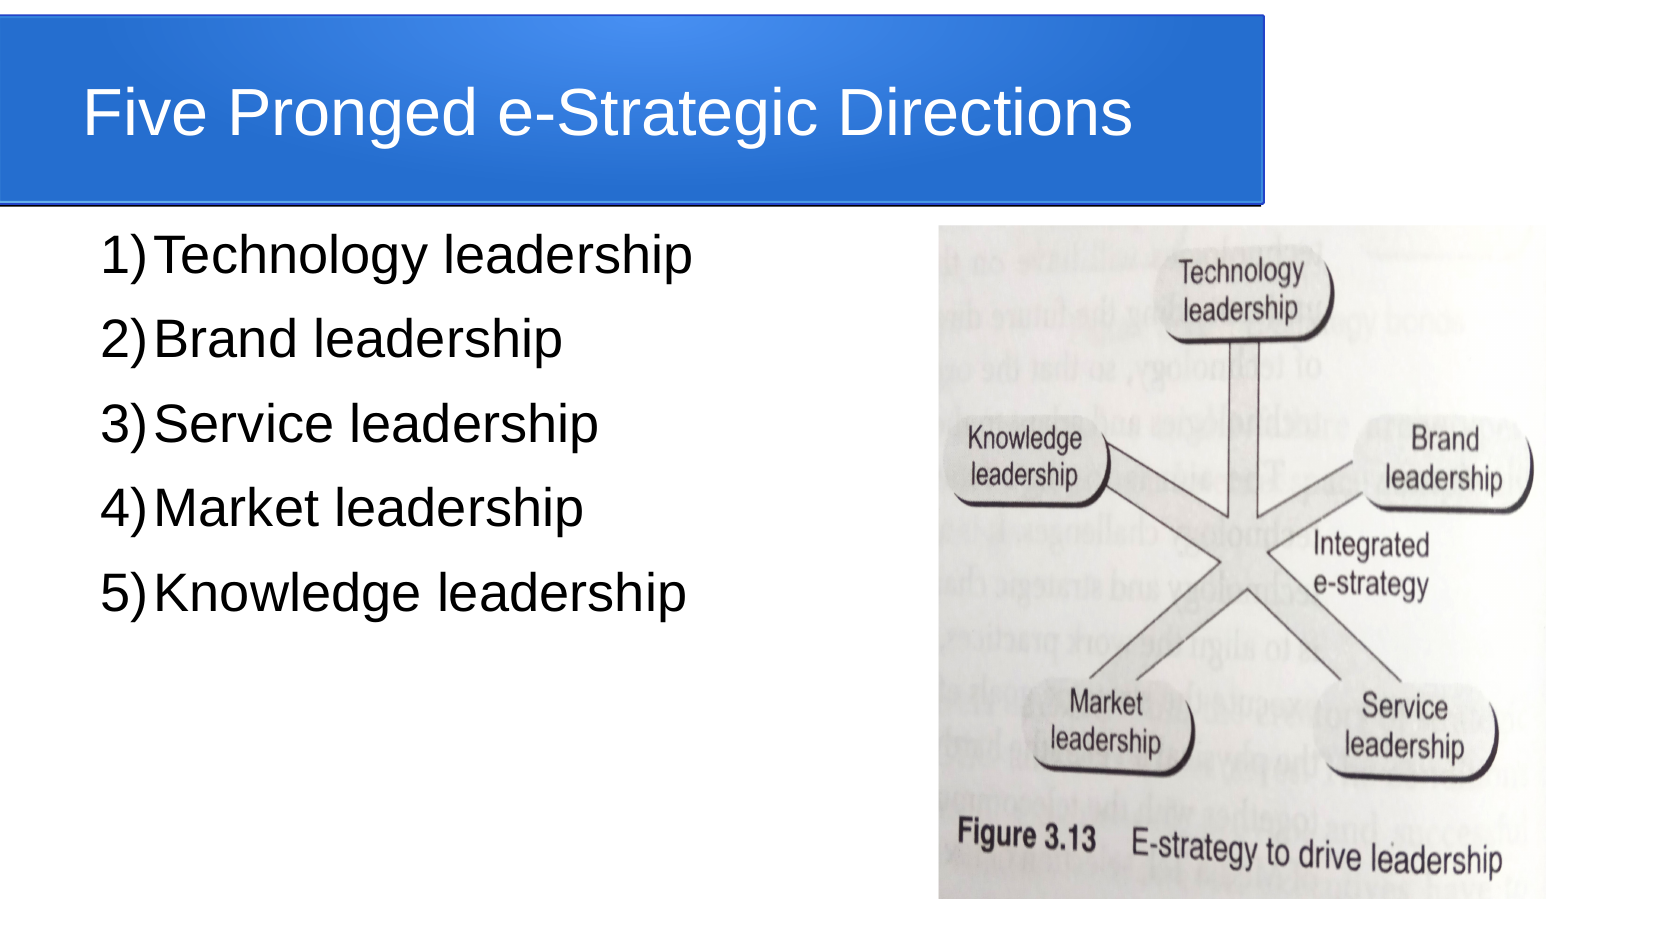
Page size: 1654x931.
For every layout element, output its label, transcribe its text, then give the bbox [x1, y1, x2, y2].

picture [938, 225, 1546, 899]
list Technology leadership Brand leadership Service leadership Market leadership Knowledge leadership [82, 224, 809, 764]
title Five Pronged e-Strategic Directions [82, 35, 1235, 189]
